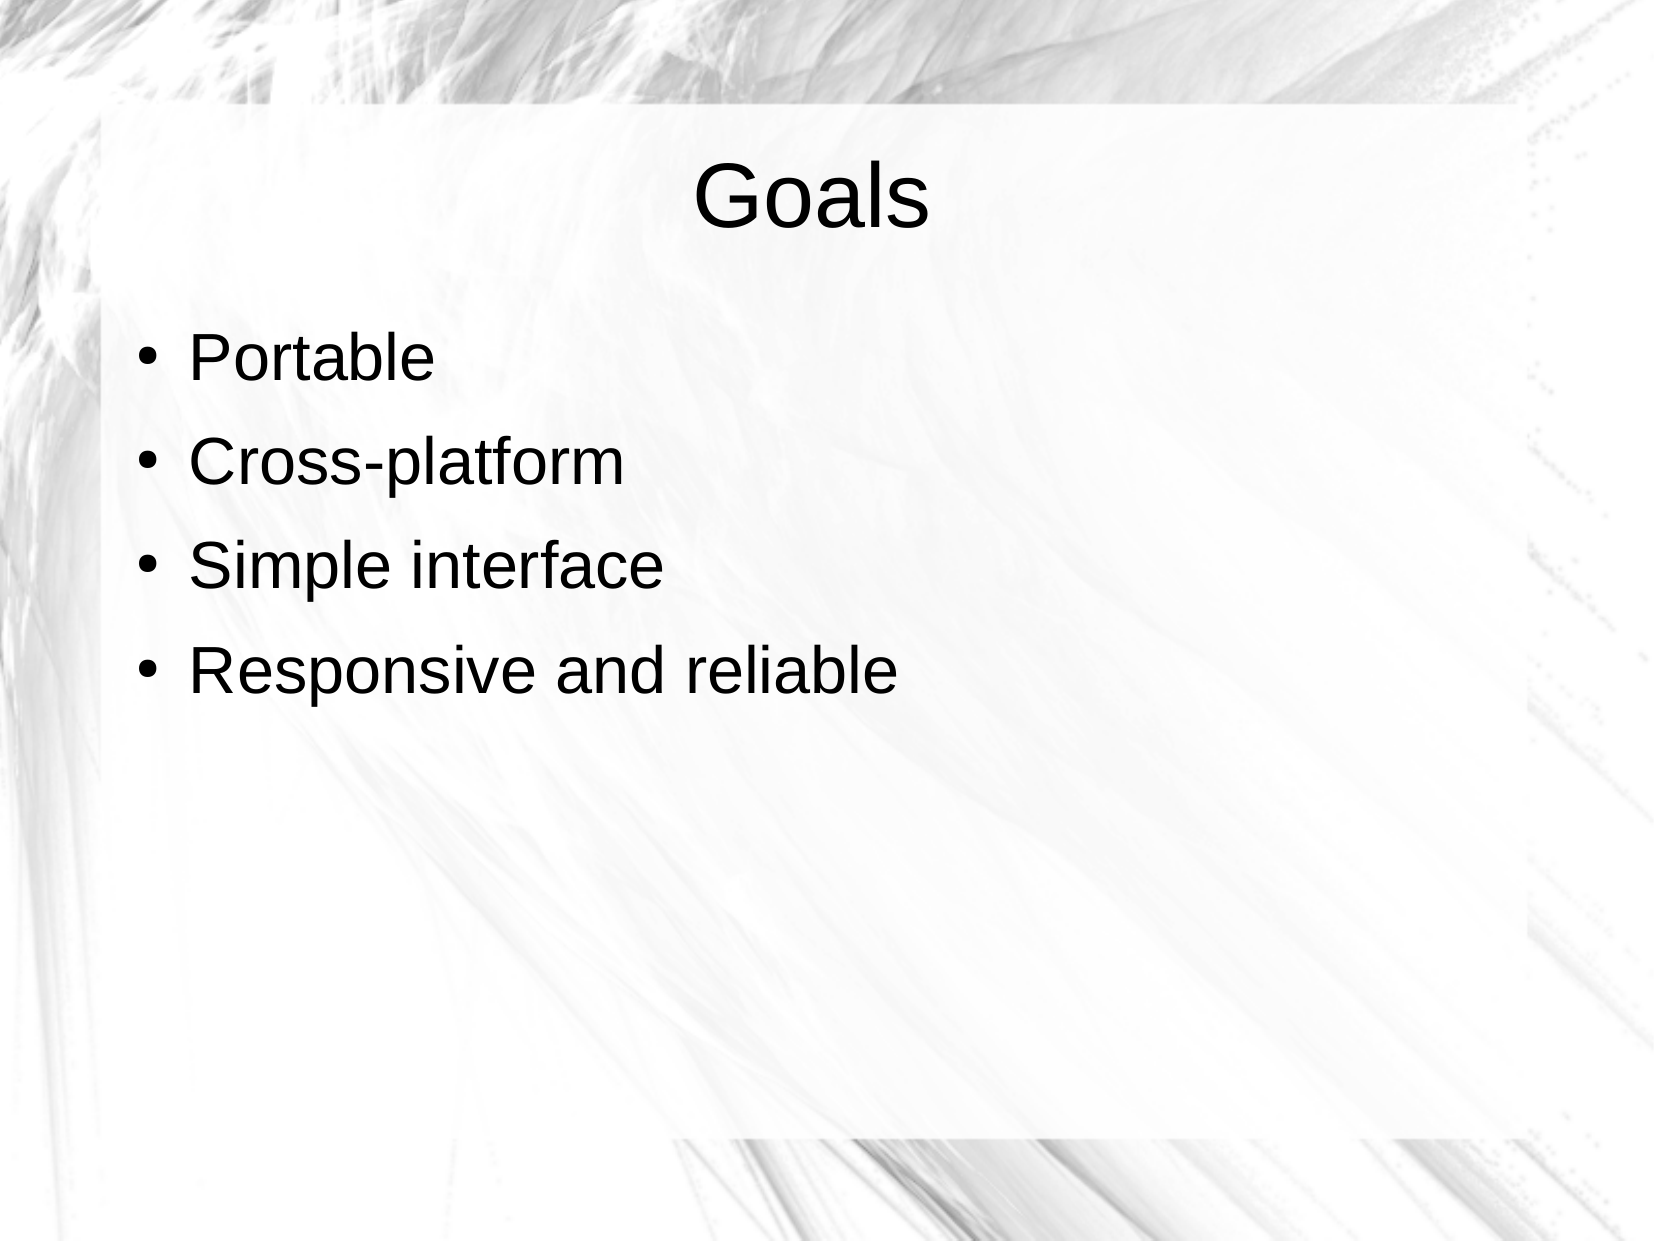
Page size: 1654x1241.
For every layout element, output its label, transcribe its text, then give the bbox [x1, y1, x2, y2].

picture [0, 0, 1654, 1241]
list Portable Cross-platform Simple interface Responsive and reliable [118, 319, 1571, 1139]
title Goals [118, 112, 1506, 281]
